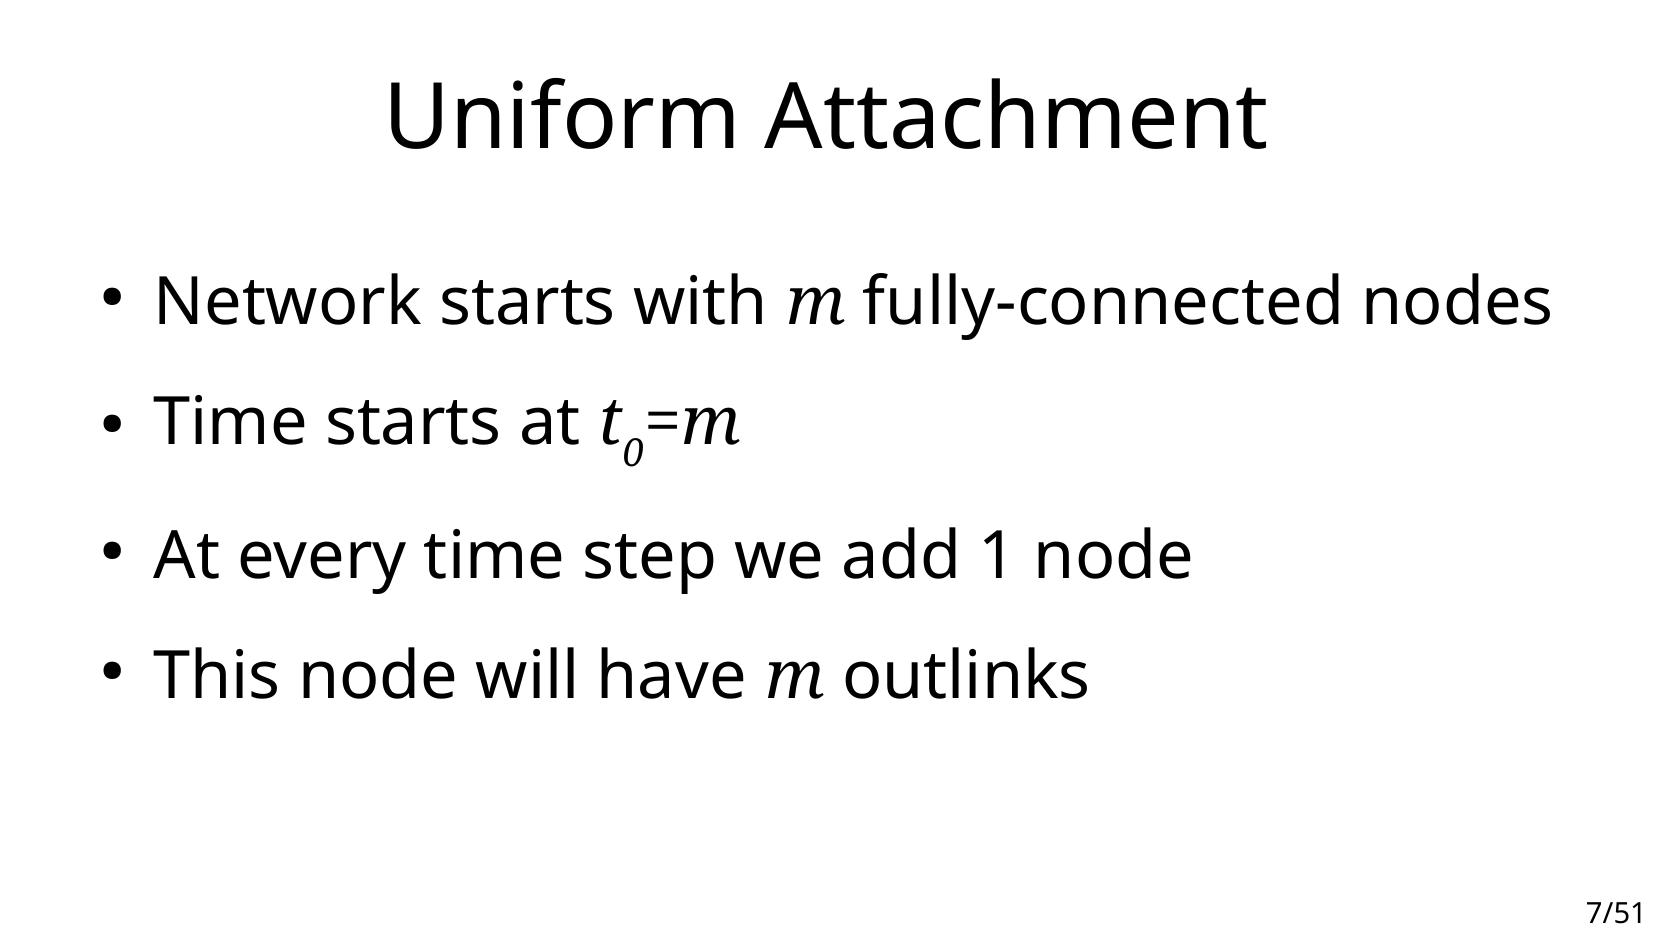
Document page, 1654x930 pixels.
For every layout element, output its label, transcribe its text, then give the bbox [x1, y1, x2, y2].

title Uniform Attachment [82, 1, 1571, 225]
list Network starts with m fully-connected nodes Time starts at t0=m At every time step we add 1 node This node will have m outlinks [82, 253, 1571, 793]
